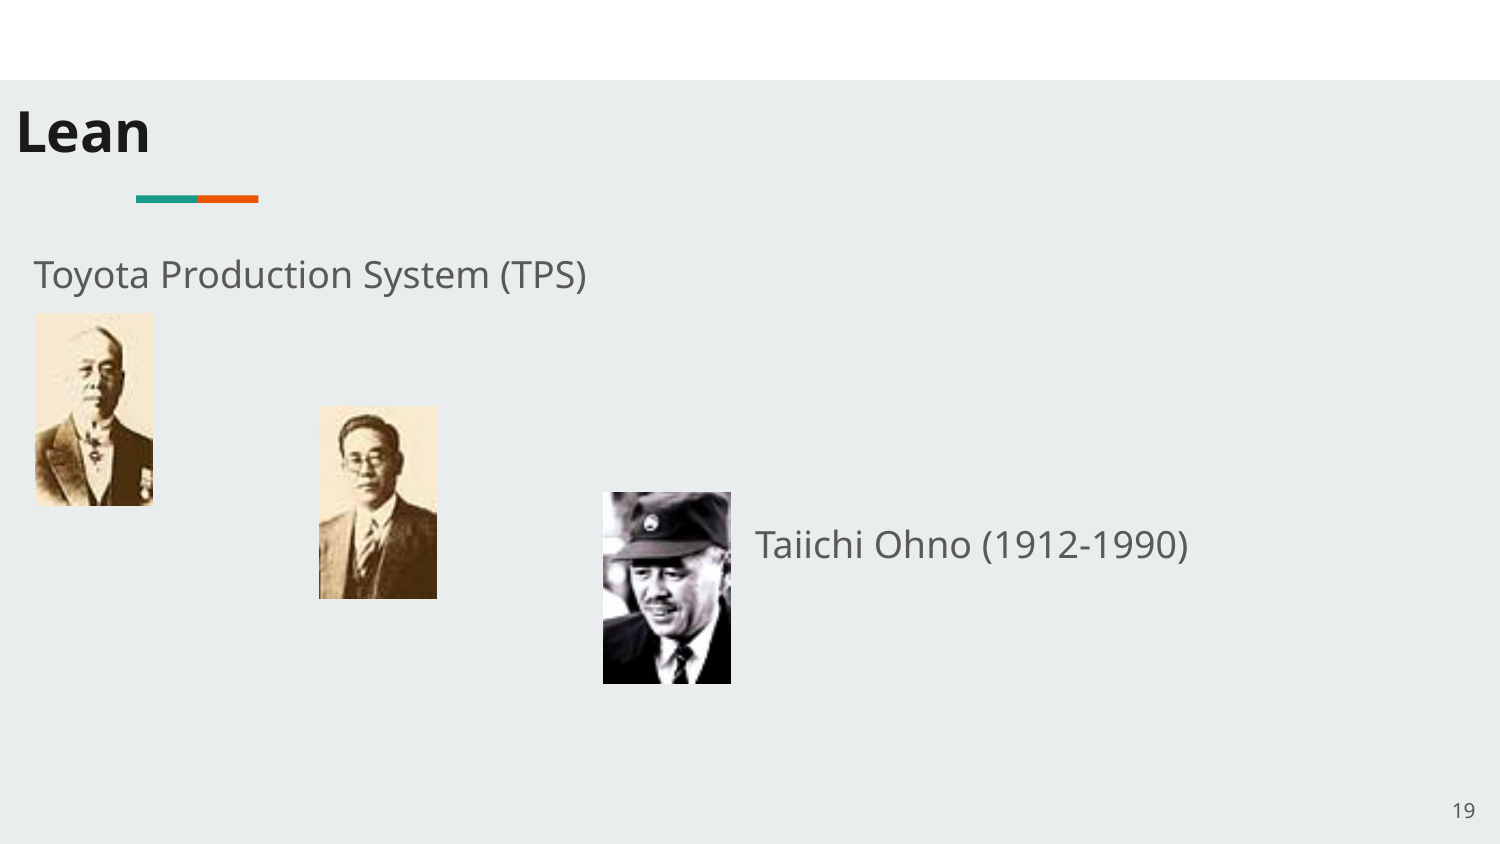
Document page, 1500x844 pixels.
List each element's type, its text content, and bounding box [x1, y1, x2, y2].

title Lean [0, 80, 1101, 181]
subtitle Toyota Production System (TPS) Taiichi Ohno (1912-1990) [18, 235, 1466, 787]
picture [603, 492, 731, 684]
picture [319, 406, 437, 599]
picture [35, 313, 153, 506]
slide_number <number> [1400, 779, 1491, 844]
